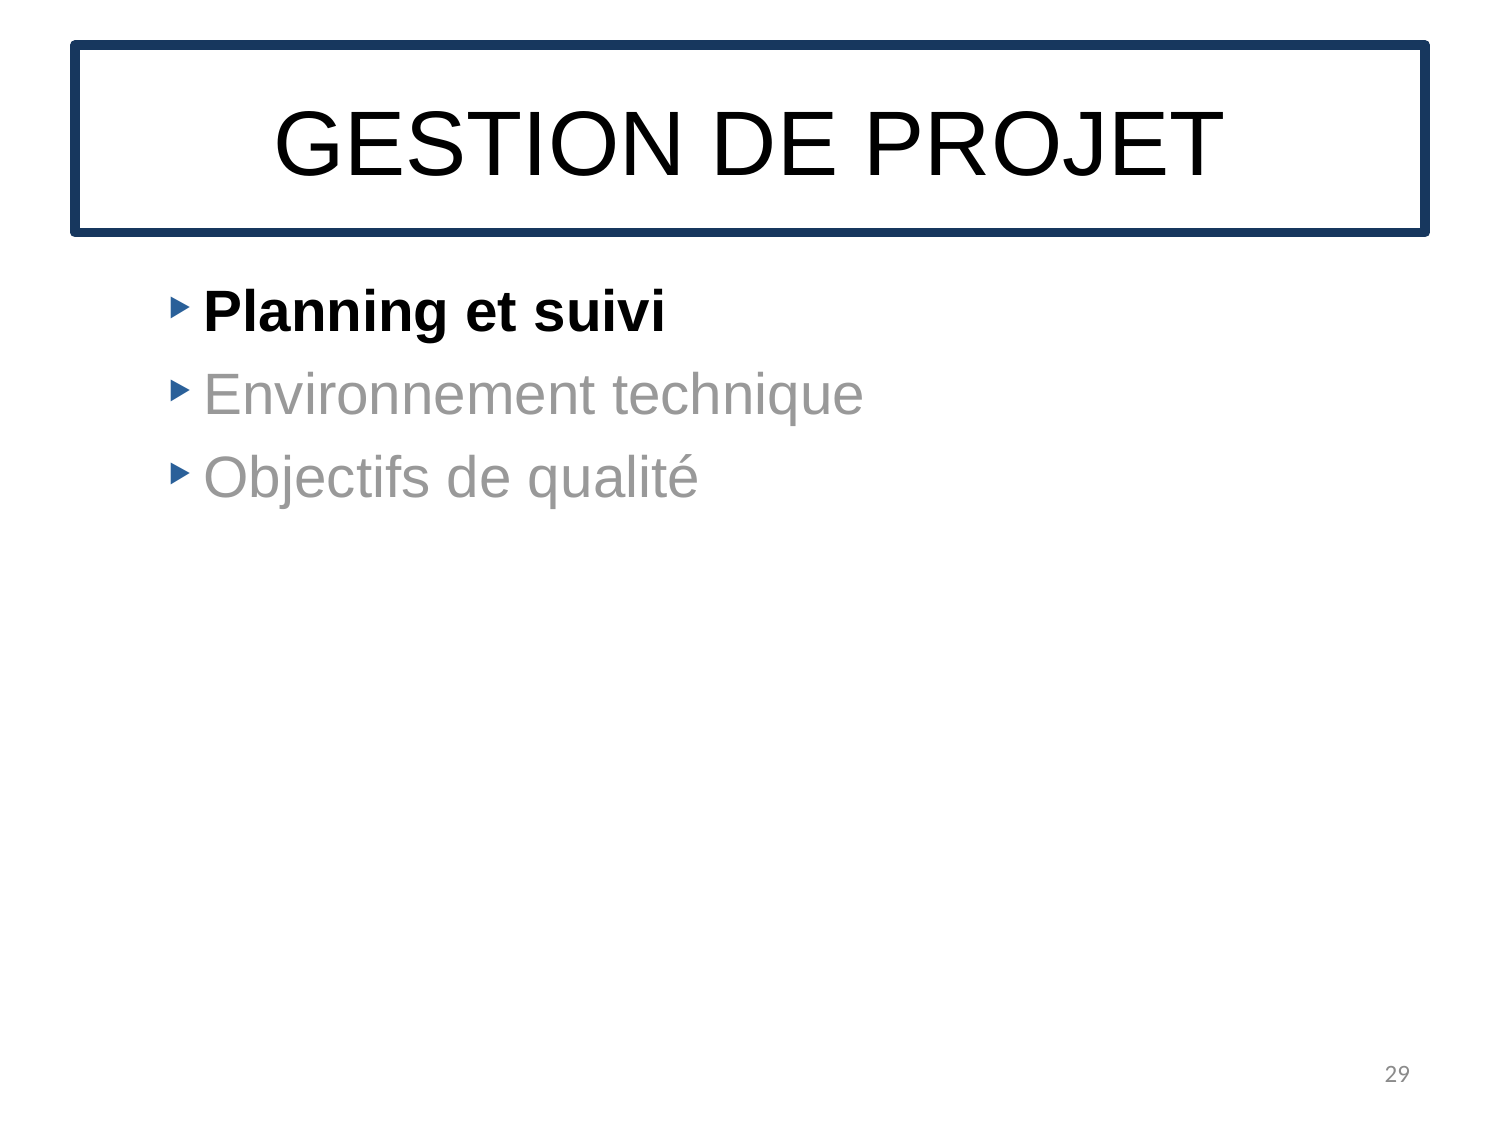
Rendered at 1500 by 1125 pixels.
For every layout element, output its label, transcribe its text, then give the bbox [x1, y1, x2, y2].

text_box Planning et suivi Environnement technique Objectifs de qualité [153, 271, 1382, 780]
title GESTION DE PROJET [75, 45, 1425, 233]
